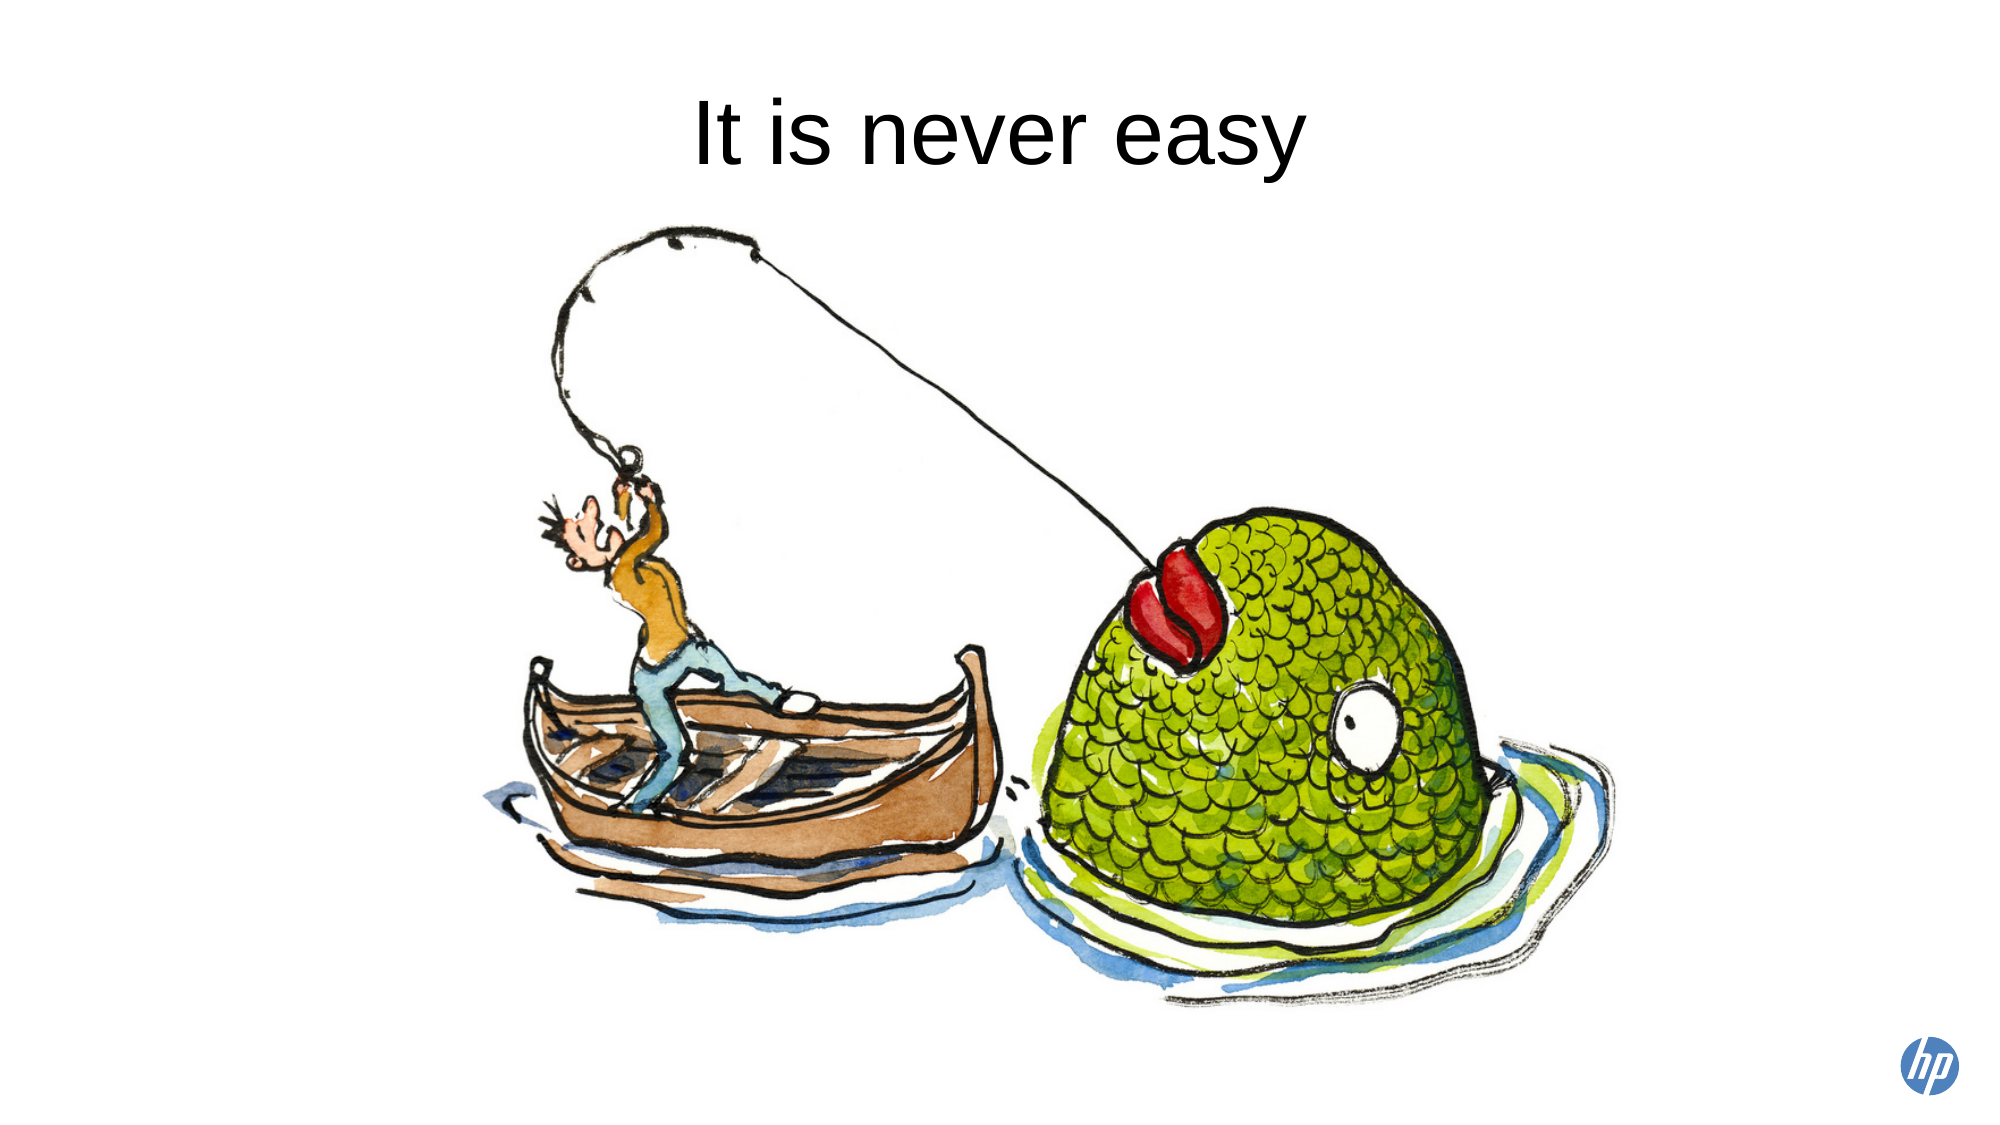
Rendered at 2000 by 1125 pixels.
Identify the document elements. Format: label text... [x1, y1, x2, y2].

picture [472, 224, 1630, 1016]
title It is never easy [0, 4, 2000, 260]
